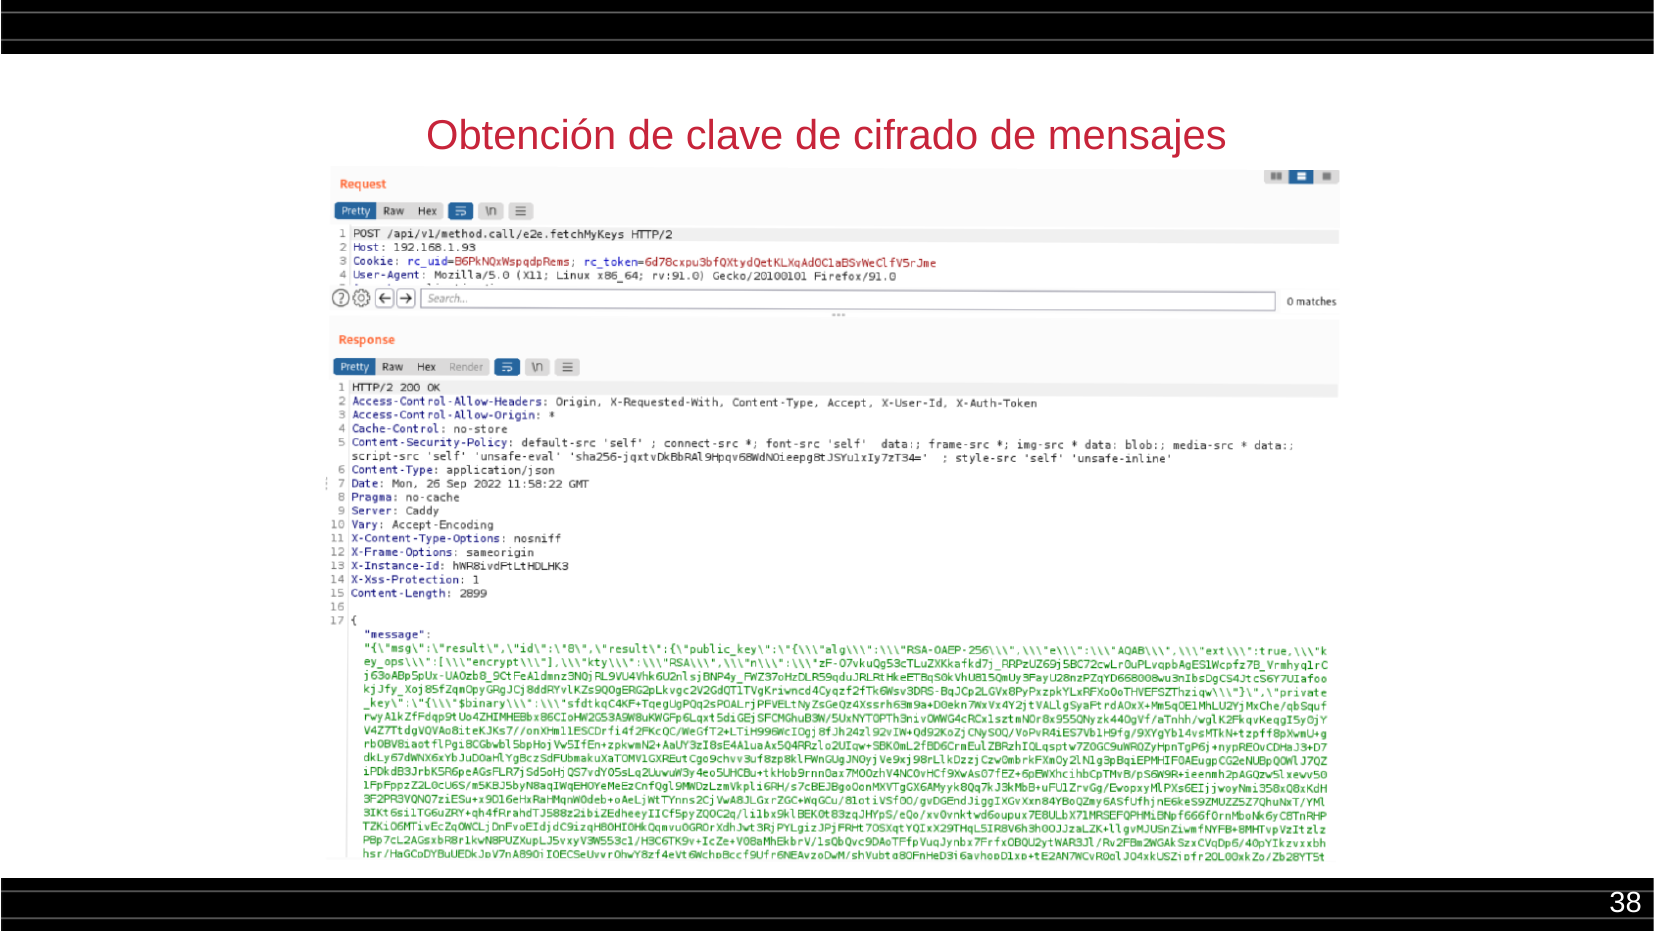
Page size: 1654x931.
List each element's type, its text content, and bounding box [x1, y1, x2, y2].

picture [1, 878, 1654, 931]
title Obtención de clave de cifrado de mensajes [82, 92, 1571, 178]
picture [1, 0, 1654, 54]
picture [322, 165, 1340, 863]
